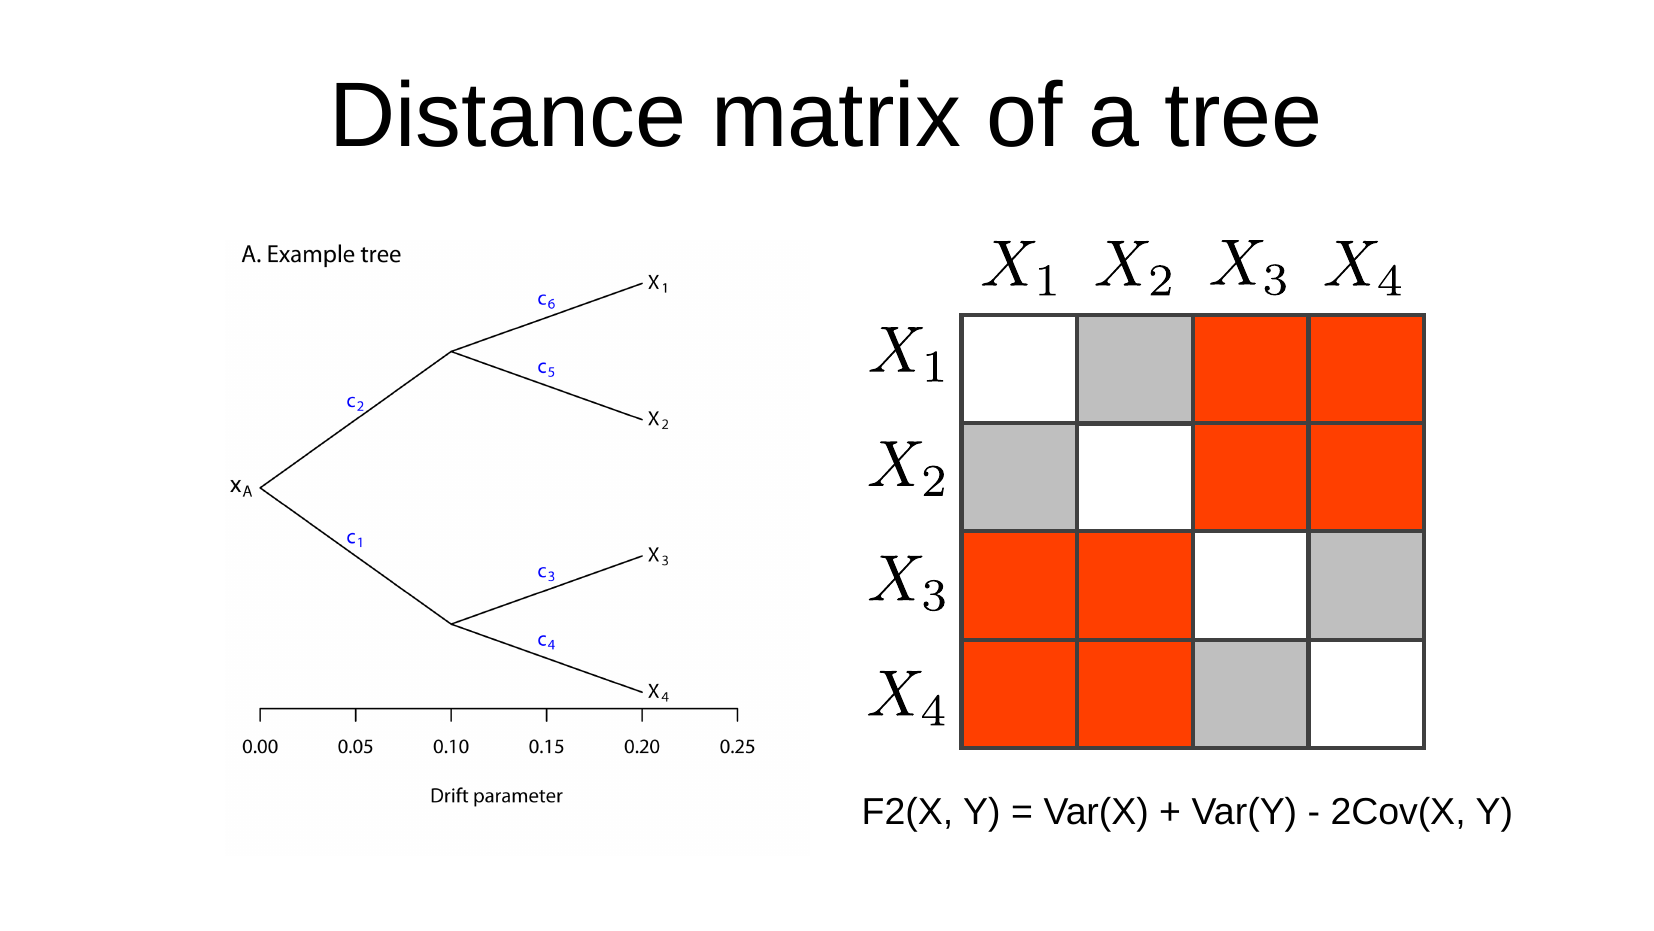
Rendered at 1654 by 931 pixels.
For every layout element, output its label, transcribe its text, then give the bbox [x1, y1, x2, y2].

text_box F2(X, Y) = Var(X) + Var(Y) - 2Cov(X, Y) [846, 782, 1552, 882]
picture [225, 240, 810, 856]
picture [867, 240, 1441, 751]
title Distance matrix of a tree [82, 37, 1571, 193]
